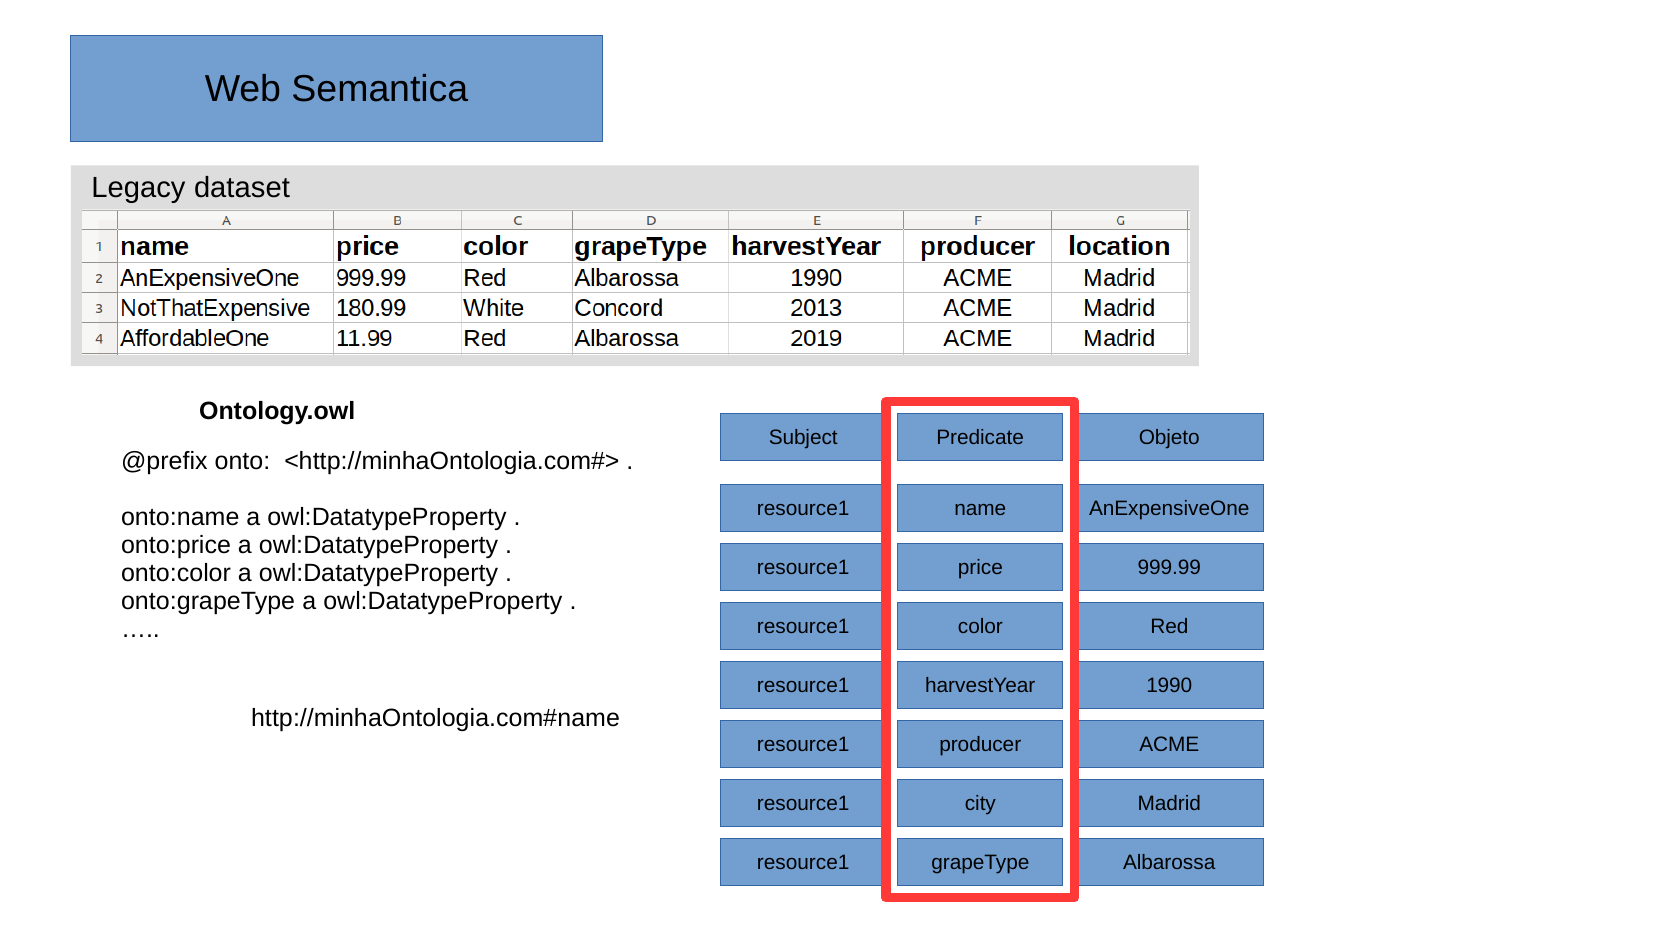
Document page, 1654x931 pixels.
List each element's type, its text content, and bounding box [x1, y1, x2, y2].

text_box grapeType [897, 838, 1063, 886]
text_box price [897, 543, 1063, 591]
picture [82, 209, 1190, 355]
text_box 999.99 [1079, 543, 1264, 591]
text_box color [897, 602, 1063, 650]
text_box Web Semantica [70, 35, 603, 142]
text_box Subject [720, 413, 881, 461]
text_box Red [1079, 602, 1264, 650]
text_box [70, 165, 1199, 367]
text_box http://minhaOntologia.com#name [236, 696, 721, 740]
text_box resource1 [720, 720, 881, 768]
text_box resource1 [720, 484, 881, 532]
text_box producer [897, 720, 1063, 768]
text_box city [897, 779, 1063, 827]
text_box resource1 [720, 838, 881, 886]
text_box resource1 [720, 779, 881, 827]
text_box ACME [1079, 720, 1264, 768]
text_box Predicate [897, 413, 1063, 461]
text_box resource1 [720, 543, 881, 591]
text_box resource1 [720, 602, 881, 650]
text_box Madrid [1079, 779, 1264, 827]
text_box Objeto [1079, 413, 1264, 461]
text_box harvestYear [897, 661, 1063, 709]
text_box Albarossa [1079, 838, 1264, 886]
text_box resource1 [720, 661, 881, 709]
text_box Ontology.owl [184, 389, 390, 433]
text_box AnExpensiveOne [1079, 484, 1264, 532]
text_box 1990 [1079, 661, 1264, 709]
text_box name [897, 484, 1063, 532]
text_box Legacy dataset [76, 163, 331, 212]
text_box @prefix onto: <http://minhaOntologia.com#> . onto:name a owl:DatatypeProperty . onto:price a owl:DatatypeProperty . onto:color a owl:DatatypeProperty . onto:grapeType a owl:DatatypeProperty . ….. [106, 439, 668, 678]
